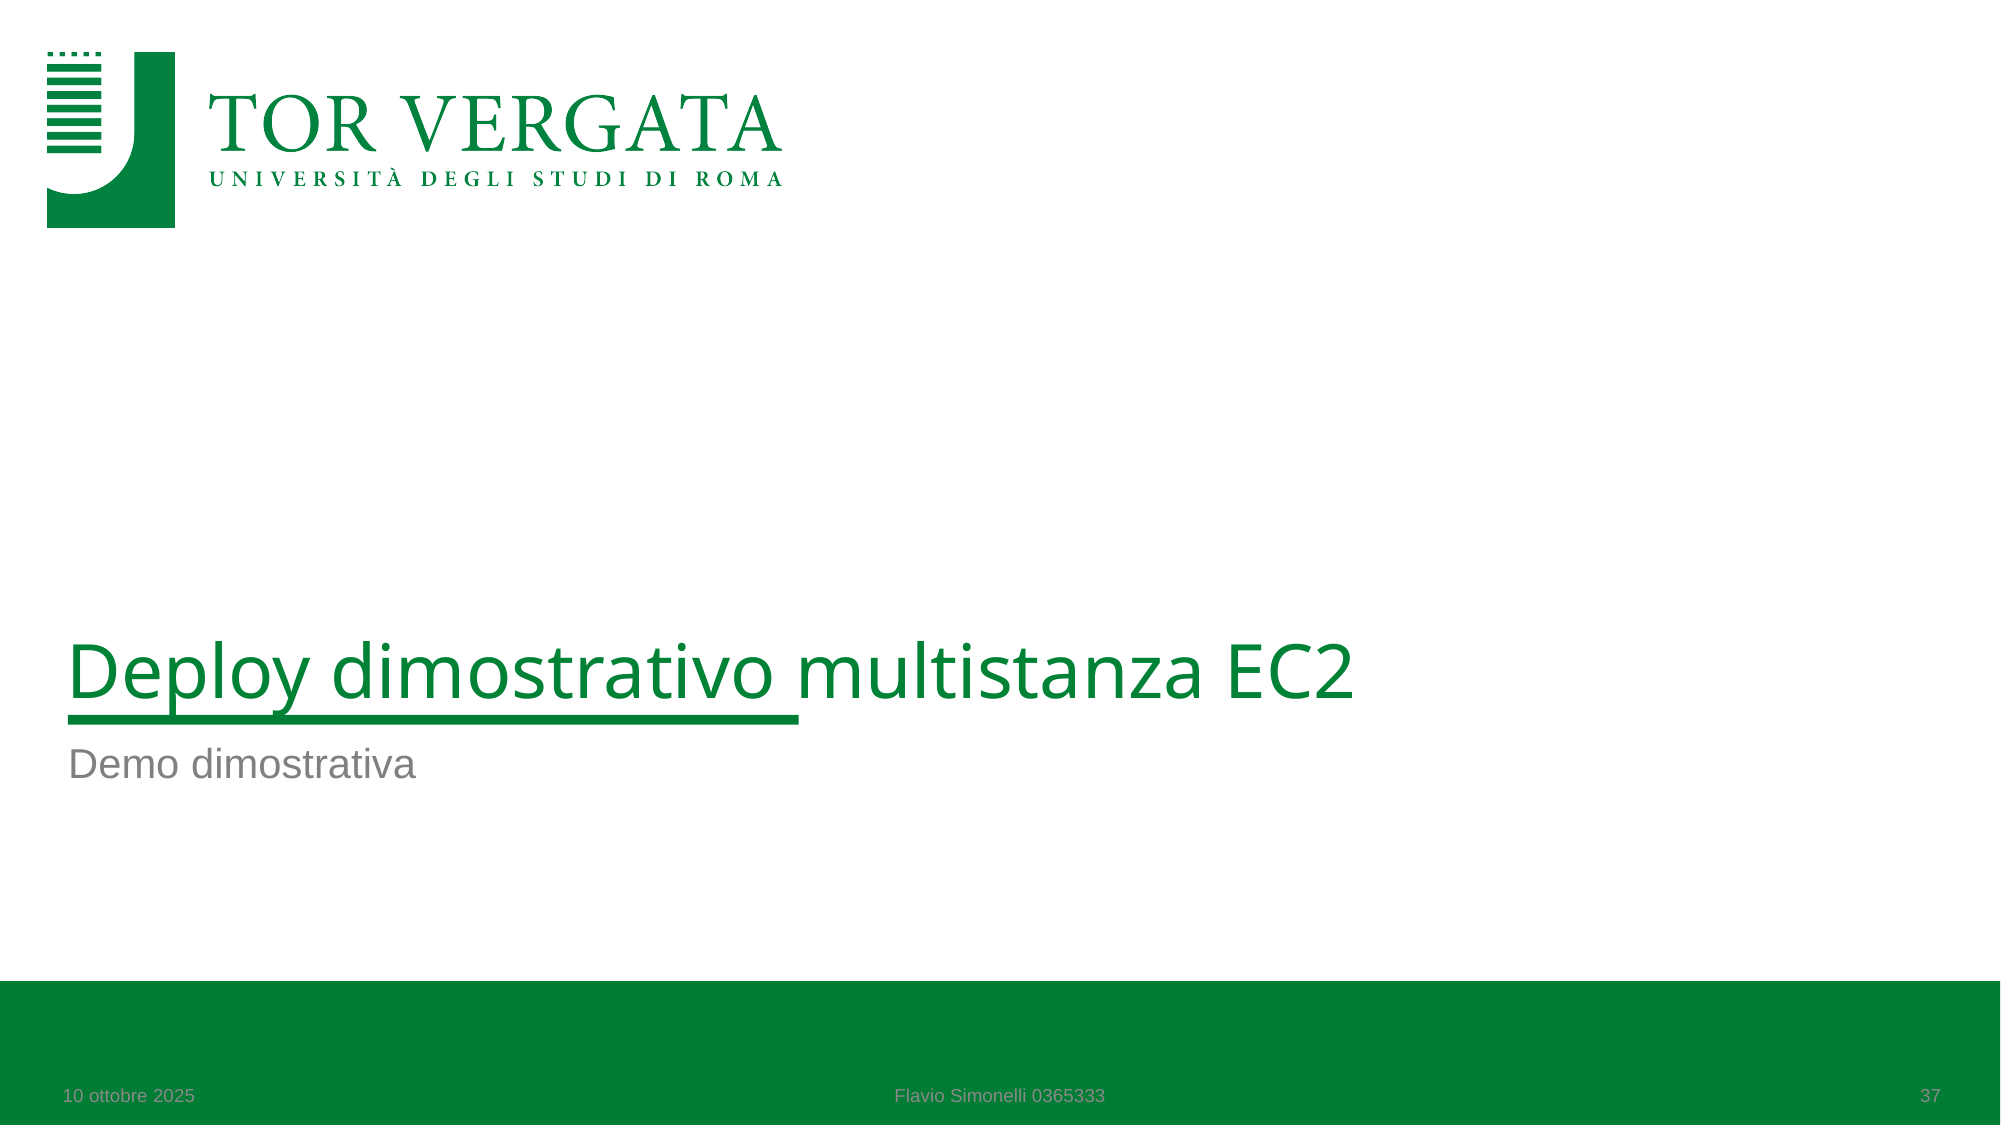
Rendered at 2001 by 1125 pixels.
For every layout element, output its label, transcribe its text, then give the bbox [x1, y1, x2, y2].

footer Flavio Simonelli 0365333 [662, 1065, 1338, 1125]
list Demo dimostrativa [53, 729, 1748, 828]
picture [47, 52, 782, 228]
title Deploy dimostrativo multistanza EC2 [51, 451, 1852, 722]
slide_number 10 ottobre 2025 [47, 1065, 498, 1125]
